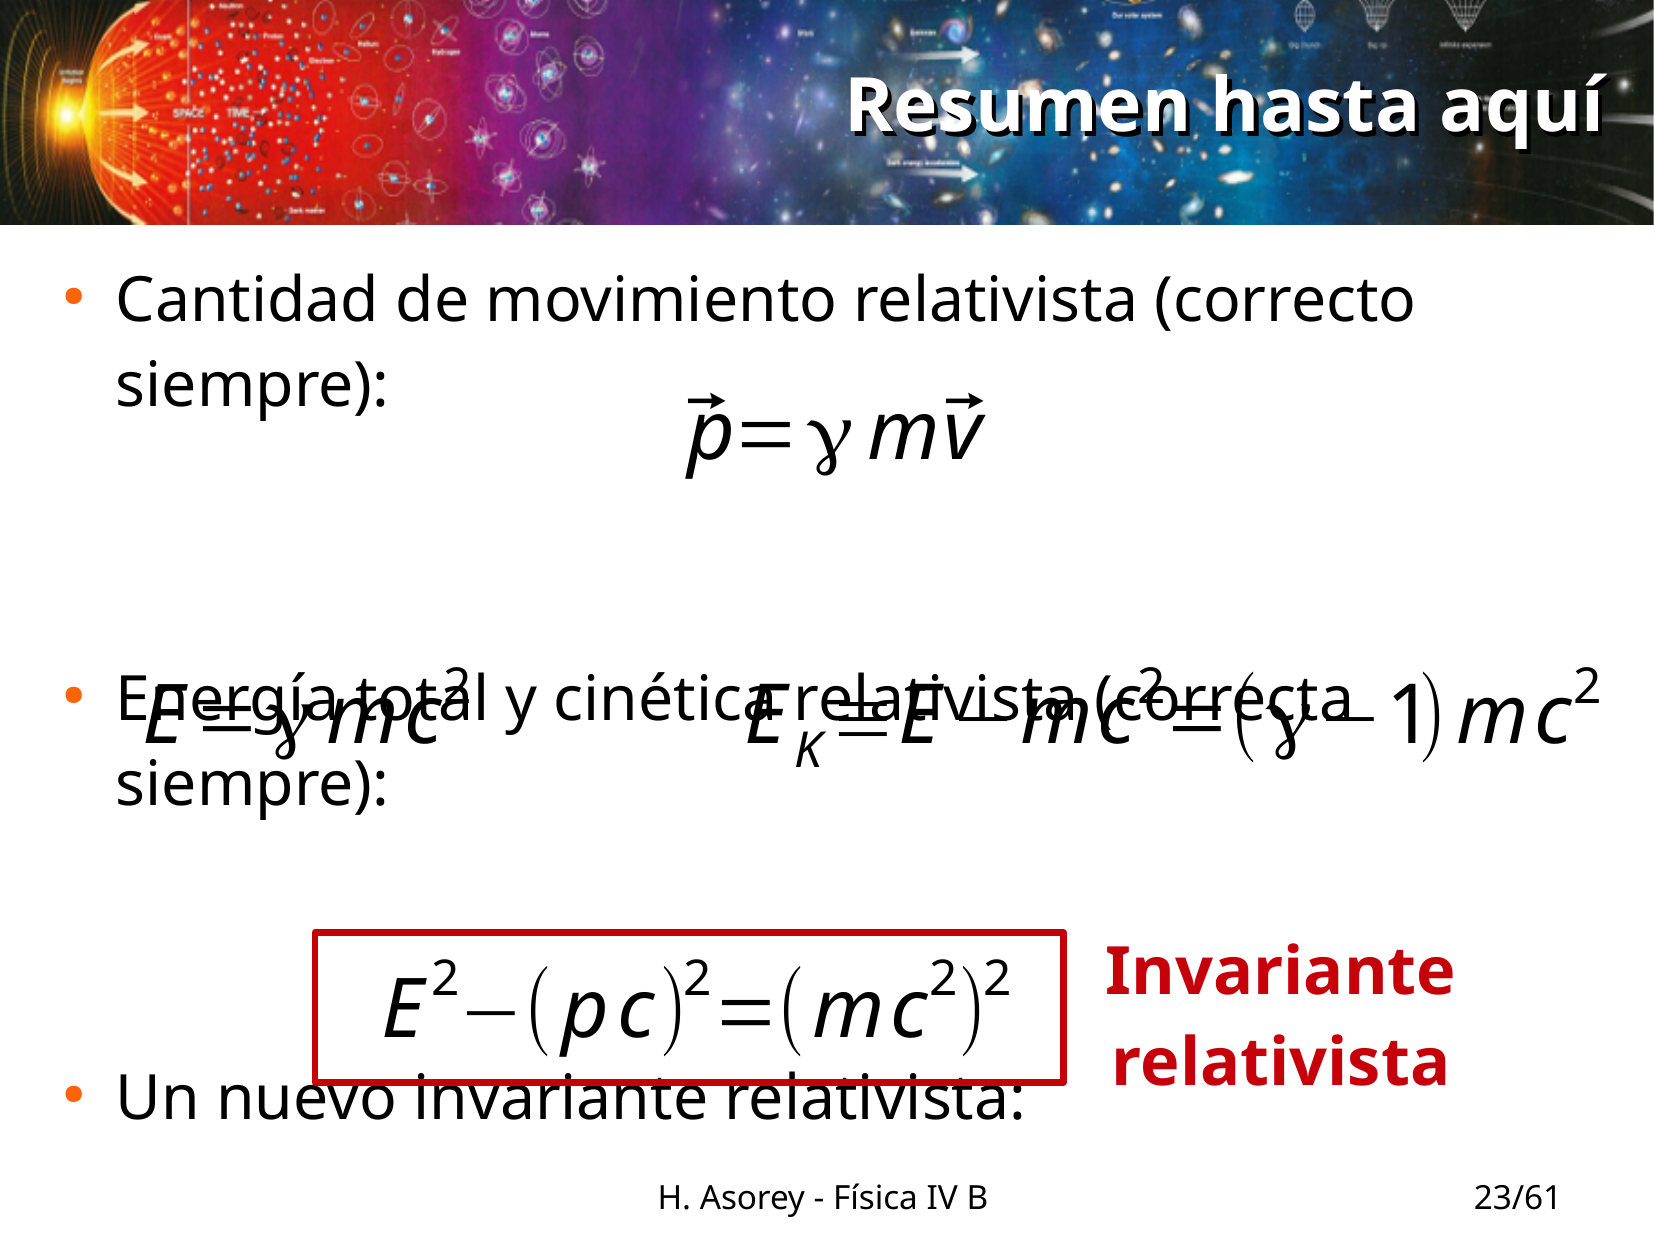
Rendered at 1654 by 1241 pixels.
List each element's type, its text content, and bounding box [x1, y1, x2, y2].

list Cantidad de movimiento relativista (correcto siempre): Energía total y cinética relativista (correcta siempre): Un nuevo invariante relativista: [45, 255, 1606, 1156]
chart [373, 947, 1016, 1060]
title Resumen hasta aquí [45, 15, 1606, 191]
chart [675, 379, 994, 481]
picture [0, 0, 1654, 225]
chart [736, 655, 1606, 781]
text_box Invariante relativista [1018, 932, 1544, 1096]
chart [135, 655, 476, 766]
